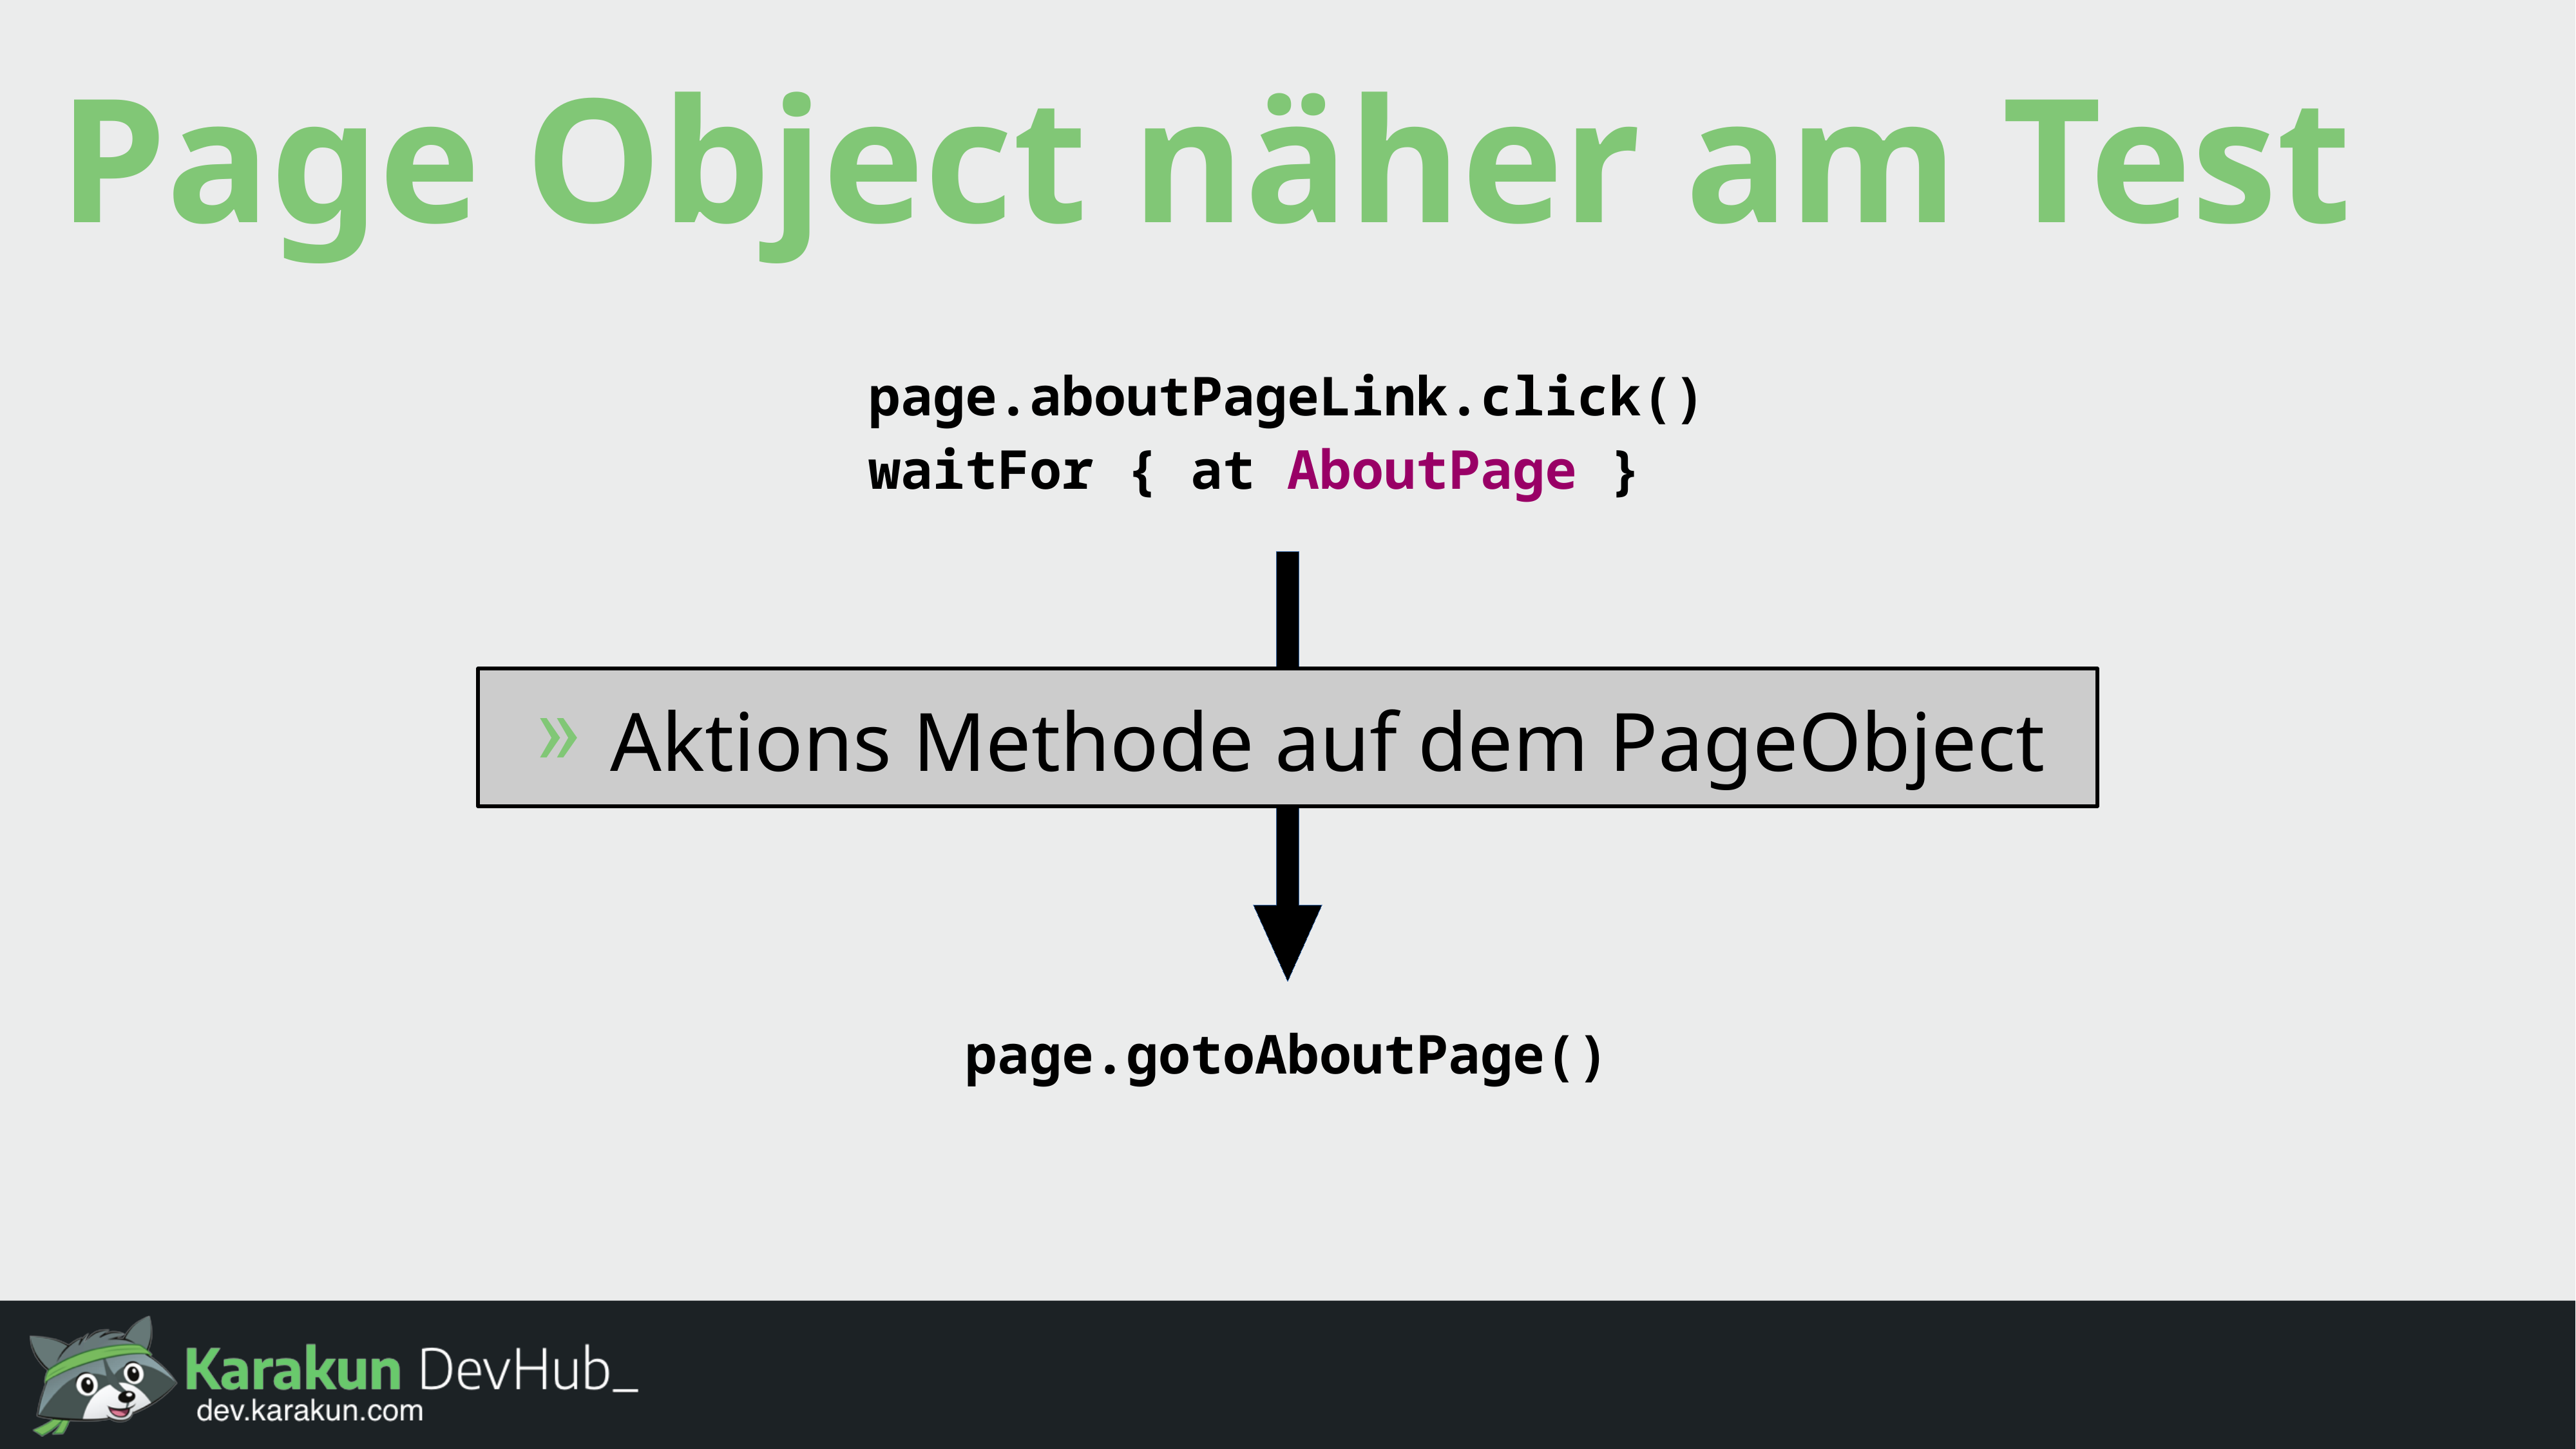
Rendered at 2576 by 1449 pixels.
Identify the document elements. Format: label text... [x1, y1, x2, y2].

picture [30, 1316, 647, 1437]
text_box Aktions Methode auf dem PageObject [524, 679, 2100, 1063]
text_box page.gotoAboutPage() [291, 1011, 2285, 1089]
text_box Page Object näher am Test [49, 34, 2523, 259]
text_box [0, 1300, 2575, 1449]
text_box page.aboutPageLink.click() waitFor { at AboutPage } [291, 354, 2285, 498]
text_box [478, 551, 2097, 806]
